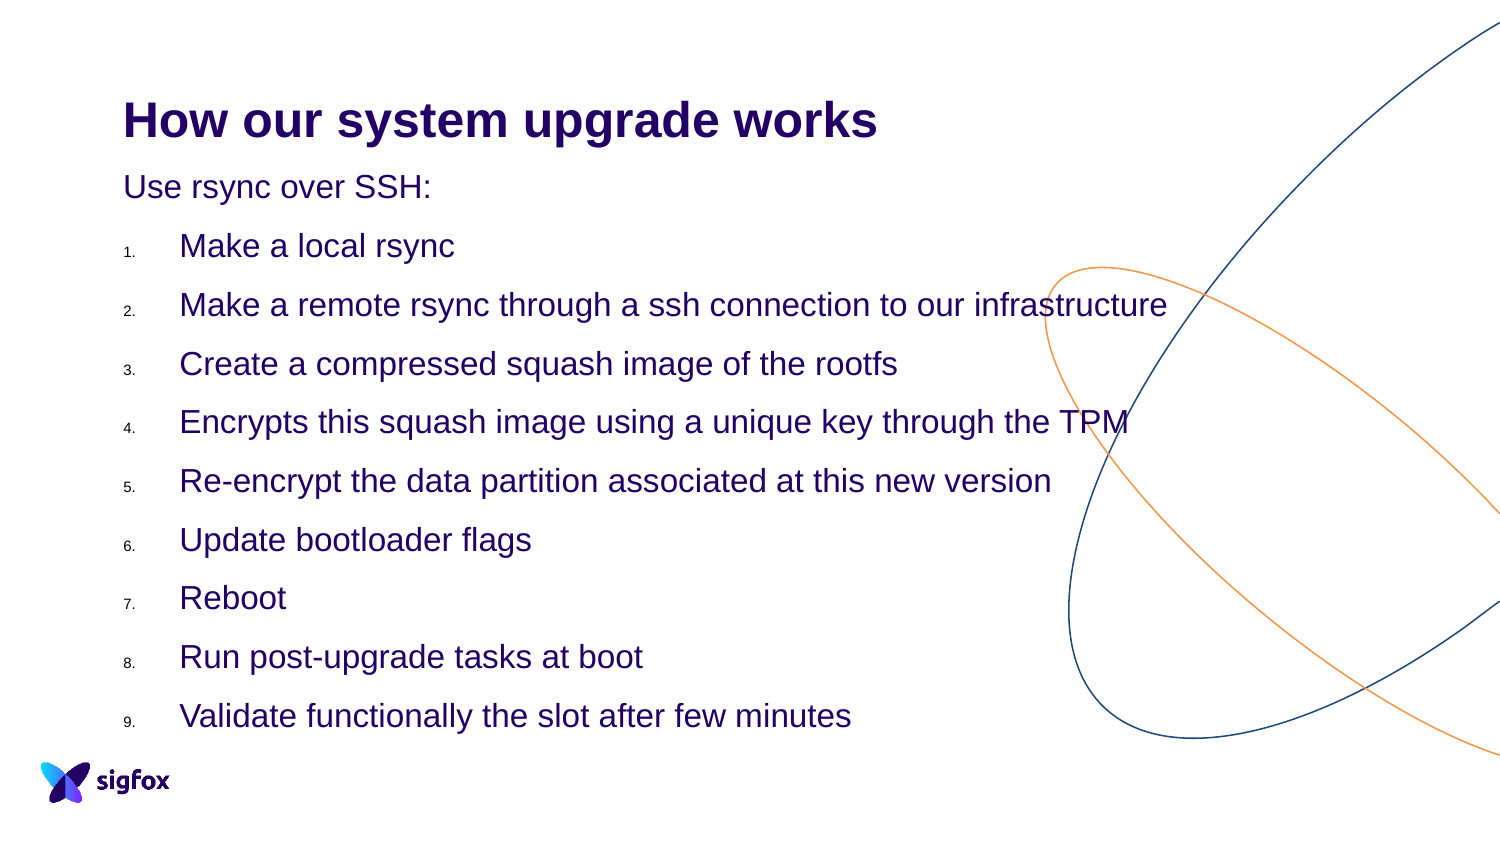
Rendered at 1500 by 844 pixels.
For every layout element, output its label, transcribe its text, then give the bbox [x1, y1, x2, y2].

text_box Use rsync over SSH: Make a local rsync Make a remote rsync through a ssh connection to our infrastructure Create a compressed squash image of the rootfs Encrypts this squash image using a unique key through the TPM Re-encrypt the data partition associated at this new version Update bootloader flags Reboot Run post-upgrade tasks at boot Validate functionally the slot after few minutes [122, 165, 1359, 722]
text_box How our system upgrade works [122, 87, 1359, 142]
picture [36, 760, 175, 804]
